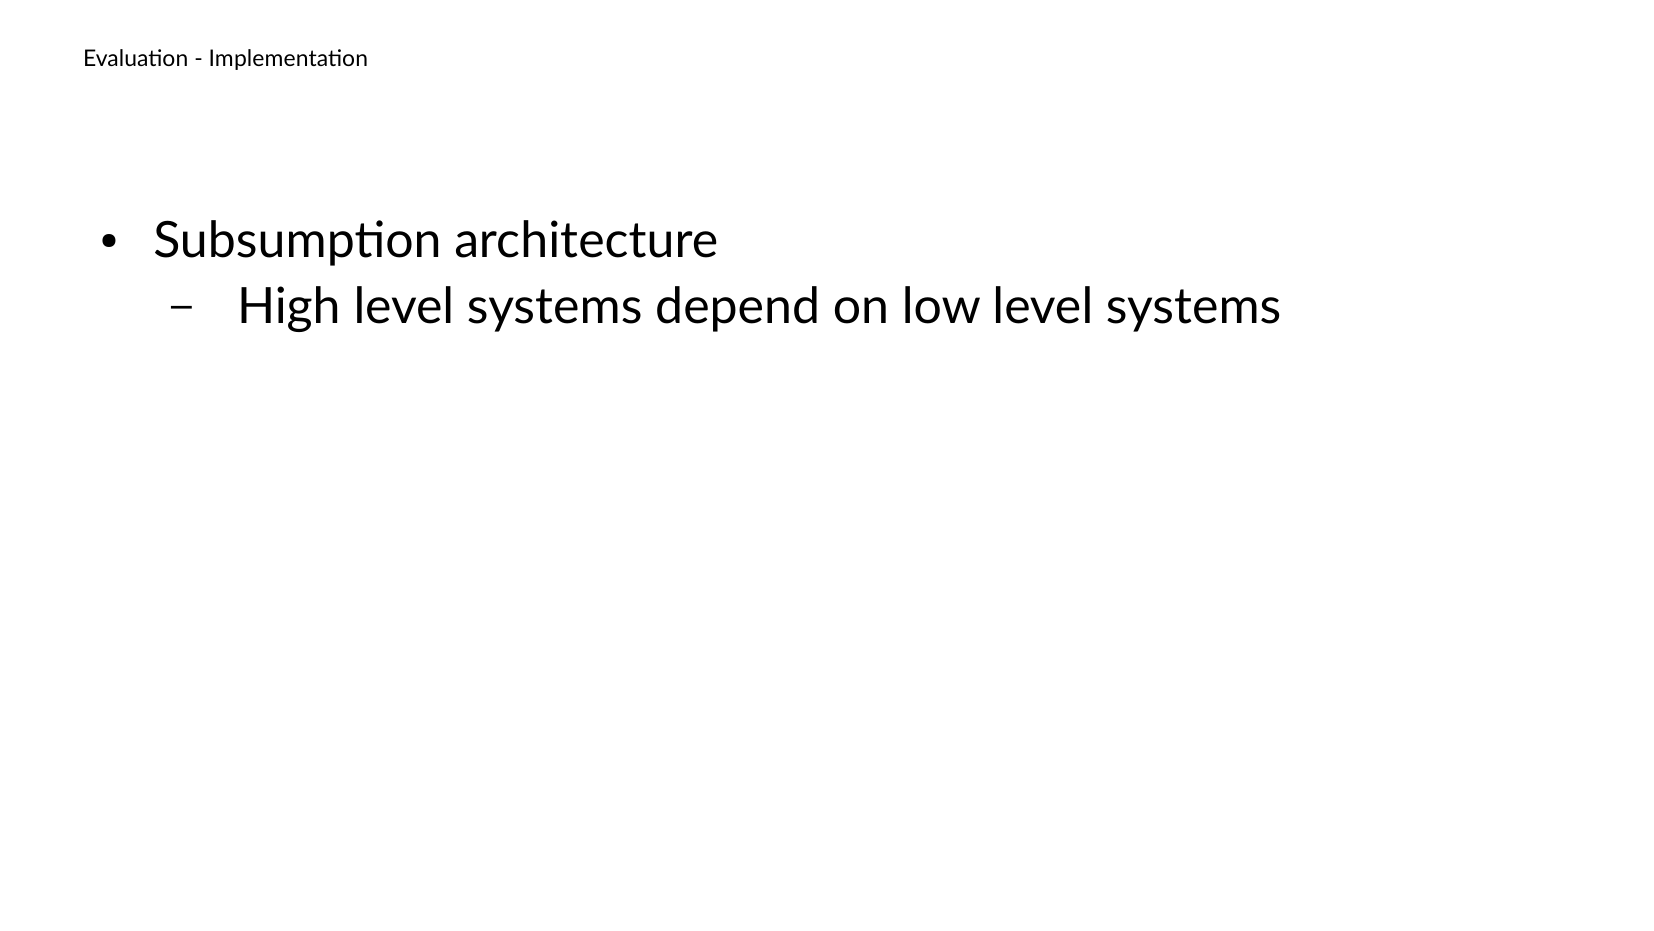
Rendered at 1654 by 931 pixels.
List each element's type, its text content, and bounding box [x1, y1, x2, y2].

title Evaluation - Implementation [83, 0, 1571, 119]
list Subsumption architecture High level systems depend on low level systems [82, 217, 1571, 839]
